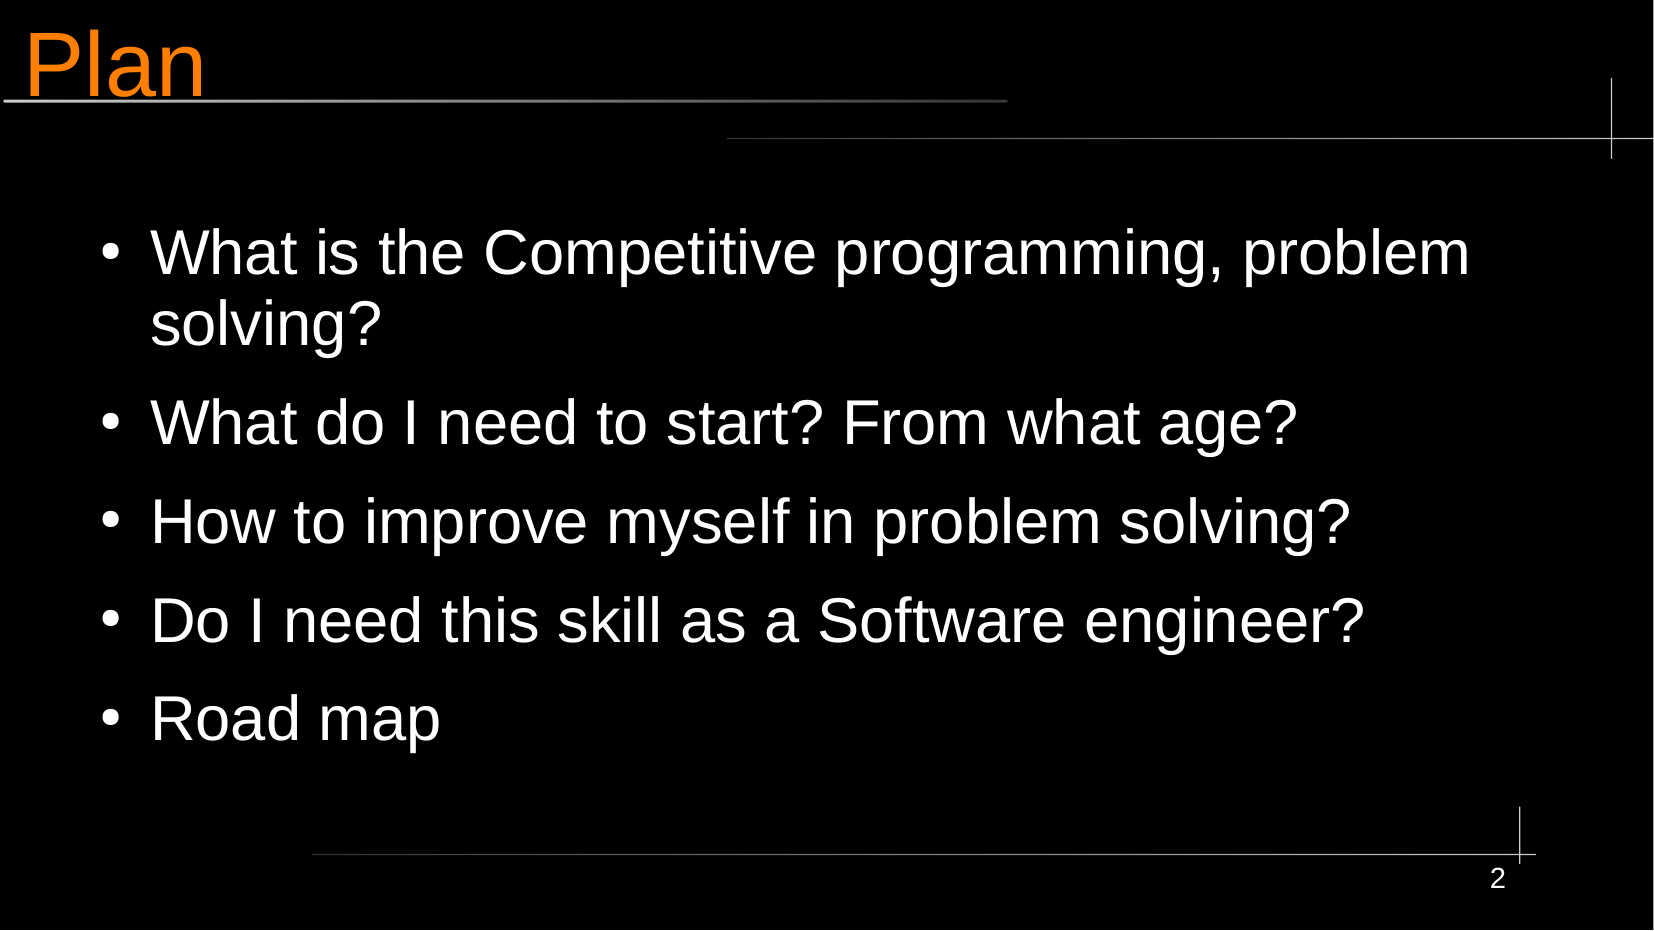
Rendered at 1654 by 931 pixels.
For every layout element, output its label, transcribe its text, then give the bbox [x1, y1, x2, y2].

list What is the Competitive programming, problem solving? What do I need to start? From what age? How to improve myself in problem solving? Do I need this skill as a Software engineer? Road map [82, 217, 1571, 758]
title Plan [23, 11, 1589, 119]
